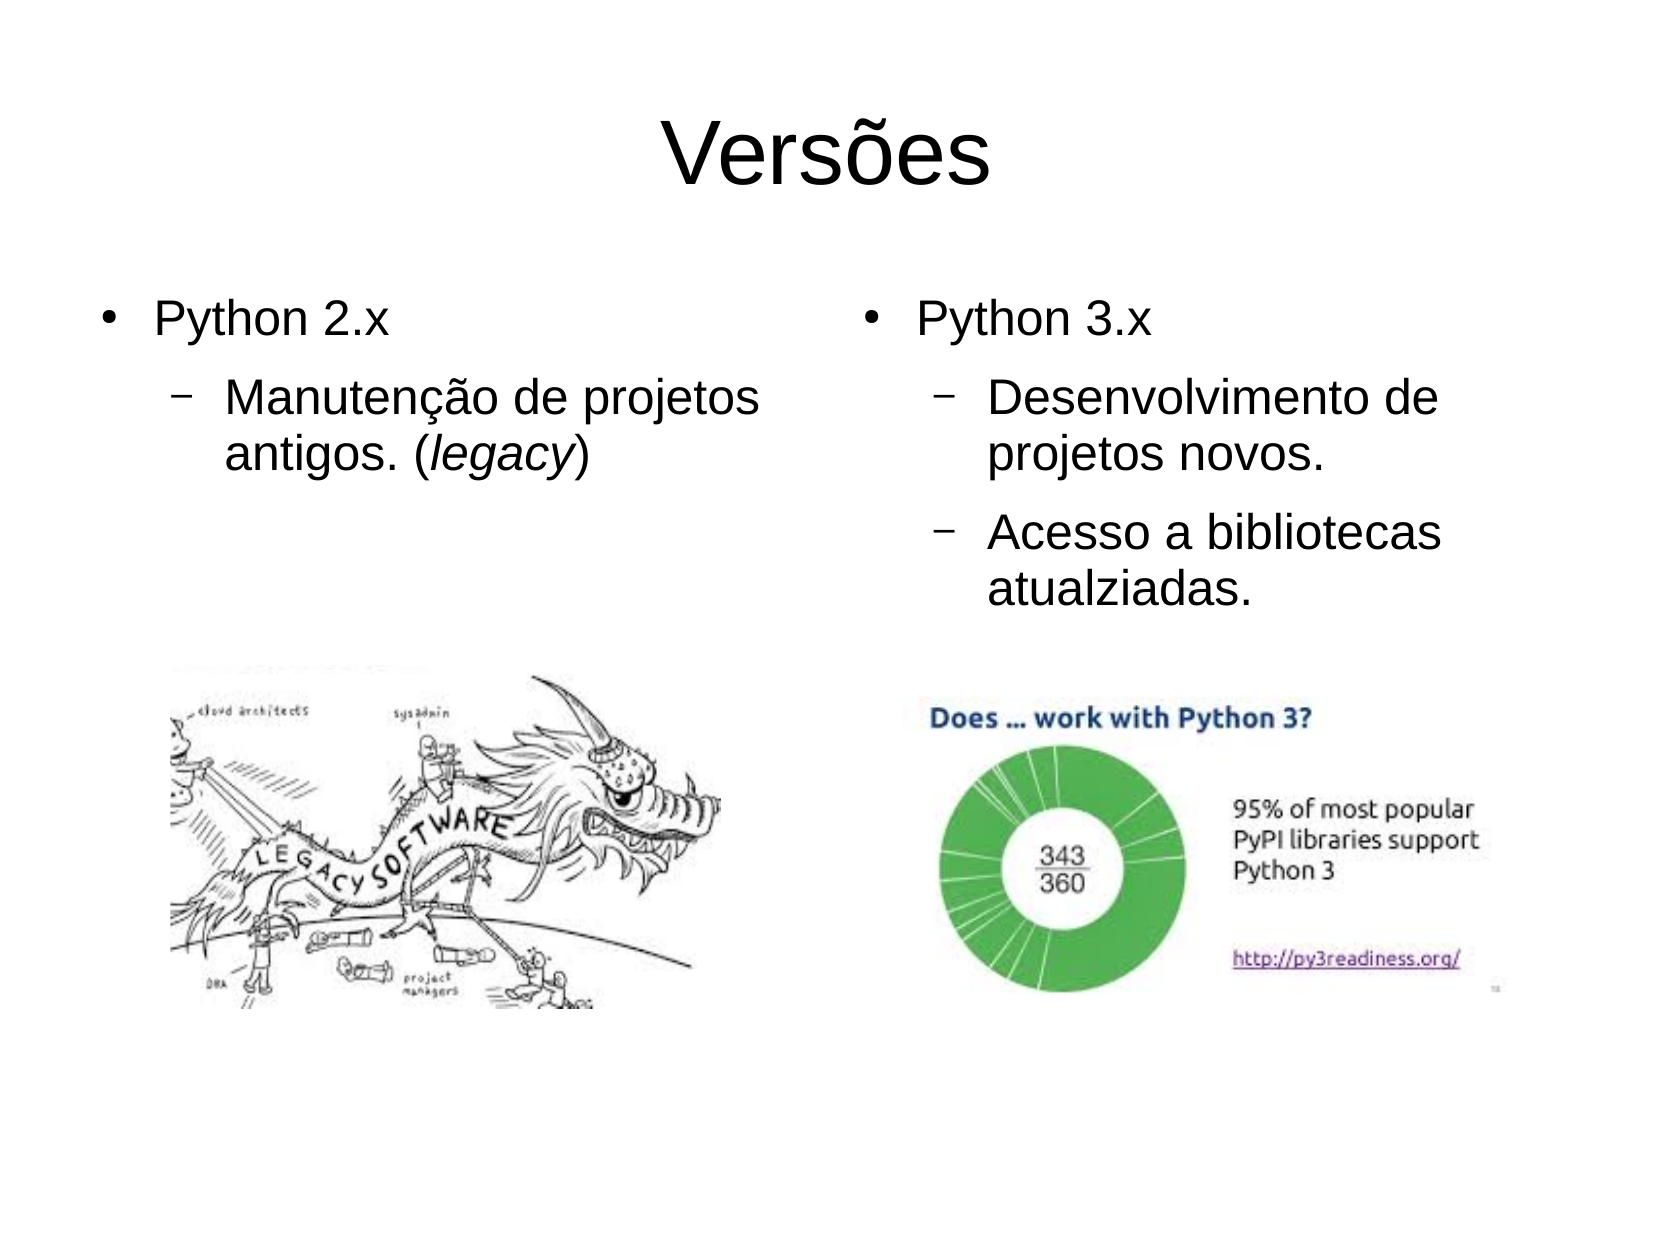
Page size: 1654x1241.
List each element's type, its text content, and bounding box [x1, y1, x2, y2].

list Python 2.x Manutenção de projetos antigos. (legacy) [82, 290, 809, 634]
title Versões [82, 49, 1571, 257]
list Python 3.x Desenvolvimento de projetos novos. Acesso a bibliotecas atualziadas. [845, 290, 1572, 634]
picture [903, 665, 1514, 1009]
picture [170, 665, 721, 1009]
